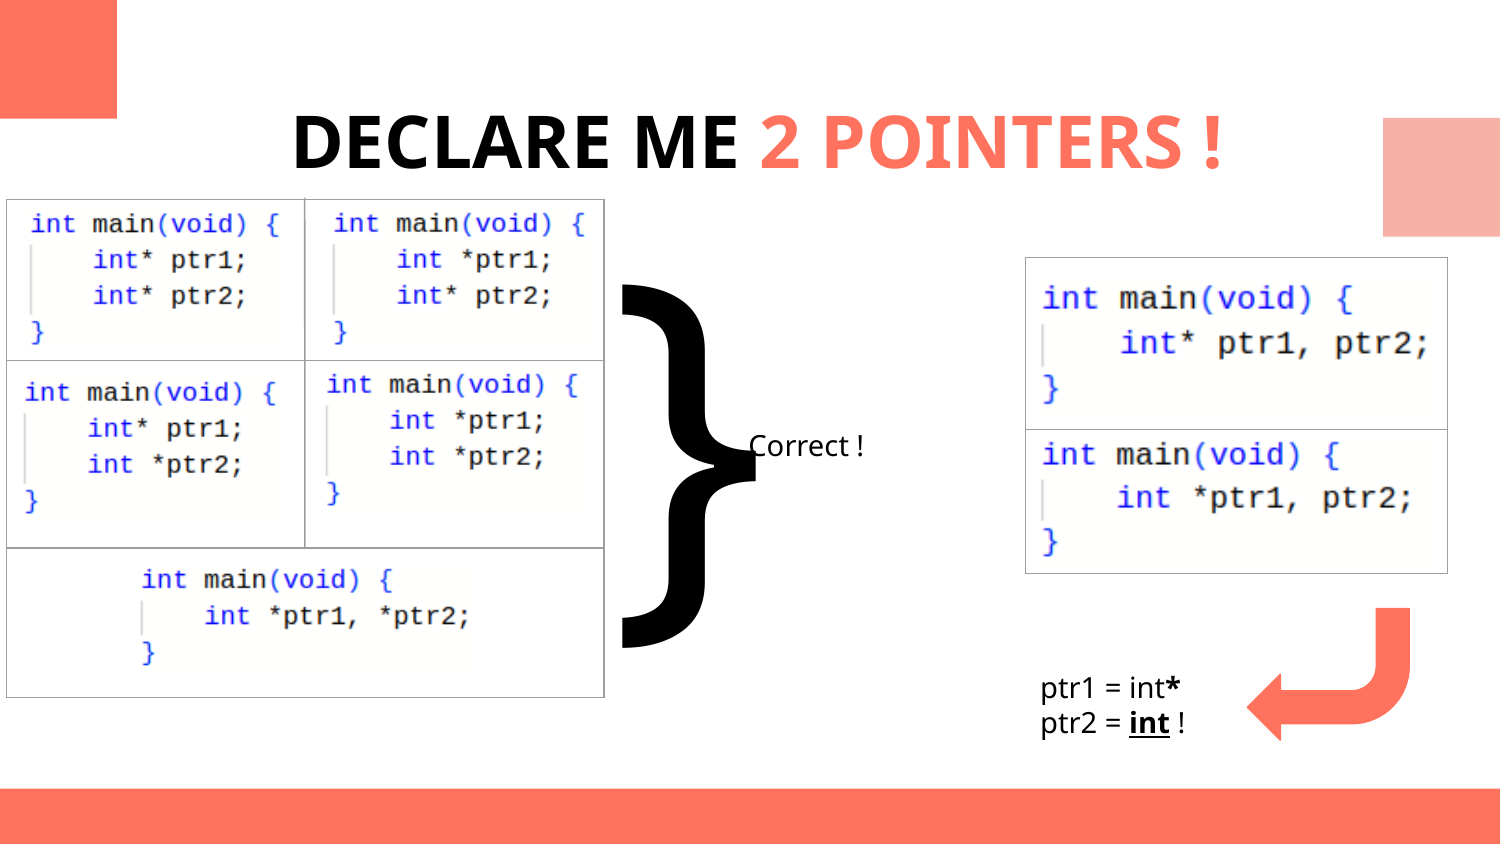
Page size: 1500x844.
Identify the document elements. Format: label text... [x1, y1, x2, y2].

picture [21, 376, 286, 520]
picture [323, 368, 588, 513]
picture [21, 206, 286, 351]
picture [138, 563, 473, 675]
table_cell [7, 549, 603, 697]
text_box Correct ! [735, 411, 896, 486]
picture [1038, 435, 1435, 568]
table_header [306, 200, 595, 360]
table_cell [306, 361, 595, 547]
text_box [1247, 608, 1410, 741]
text_box } [595, 151, 735, 662]
table_cell [7, 361, 304, 547]
table_cell [1026, 430, 1447, 573]
table_header [1026, 258, 1447, 429]
table_header [7, 200, 304, 360]
picture [330, 207, 595, 351]
title DECLARE ME 2 POINTERS ! [105, 102, 1410, 177]
text_box ptr1 = int* ptr2 = int ! [1025, 654, 1223, 751]
picture [1038, 278, 1435, 416]
